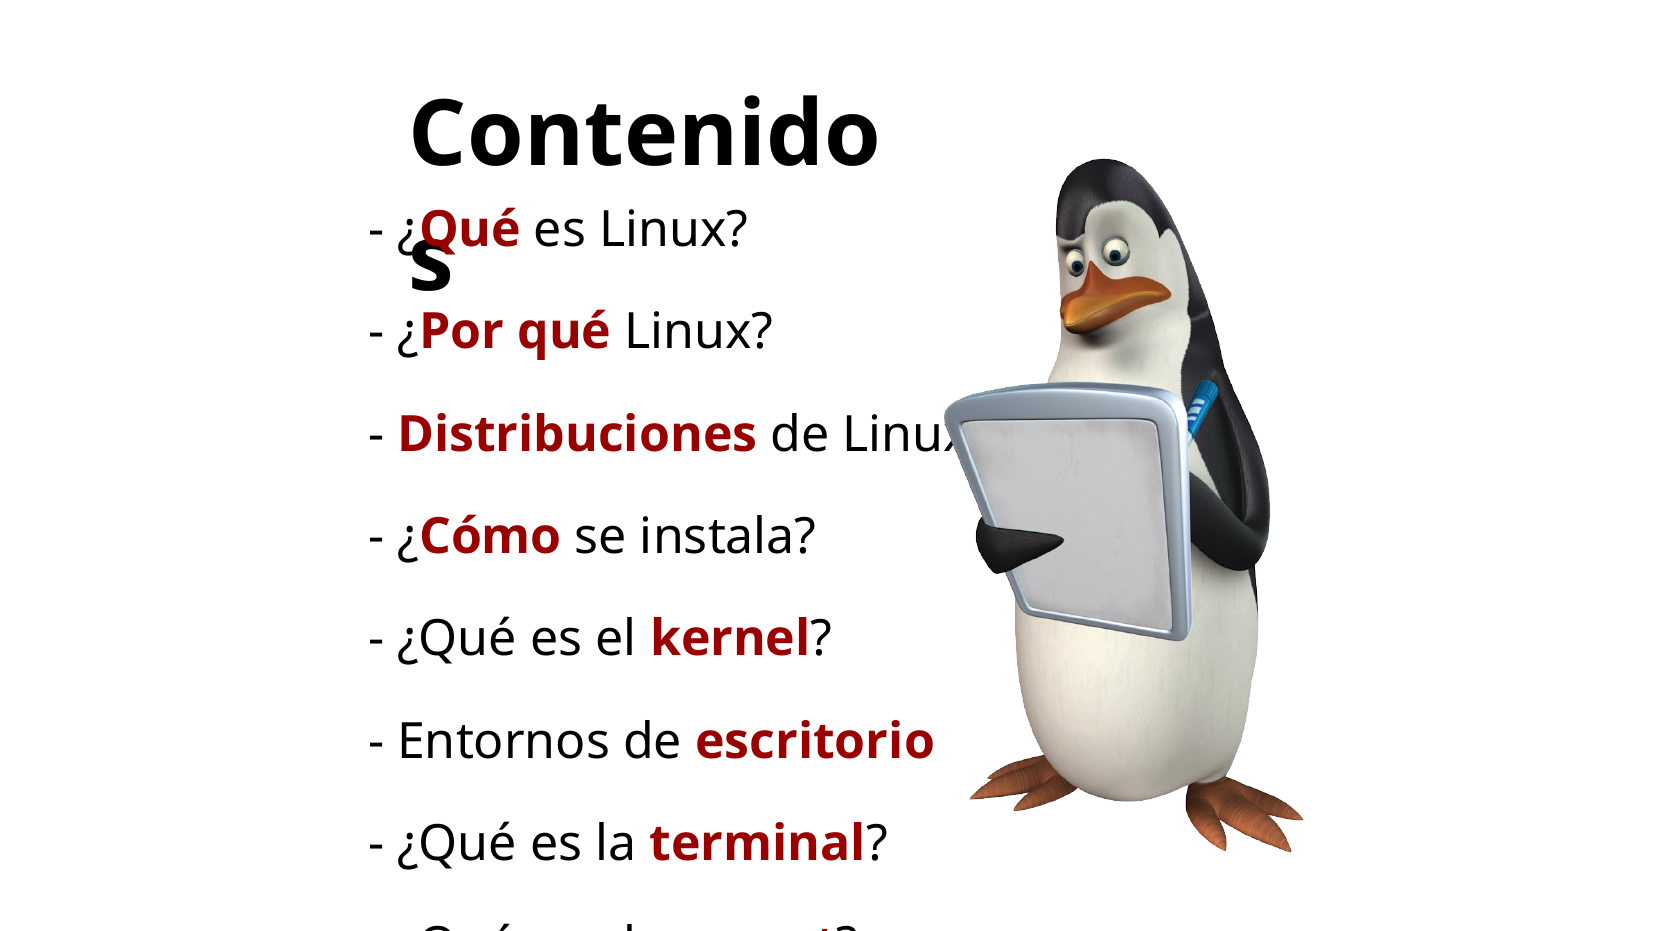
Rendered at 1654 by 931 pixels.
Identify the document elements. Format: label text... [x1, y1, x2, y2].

text_box Contenidos [394, 59, 910, 151]
text_box - ¿Qué es Linux? - ¿Por qué Linux? - Distribuciones de Linux - ¿Cómo se instala? - ¿Qué es el kernel? - Entornos de escritorio - ¿Qué es la terminal? - ¿Qué es el prompt? - ¿Qué es bash? [353, 151, 1026, 841]
picture [943, 158, 1304, 853]
